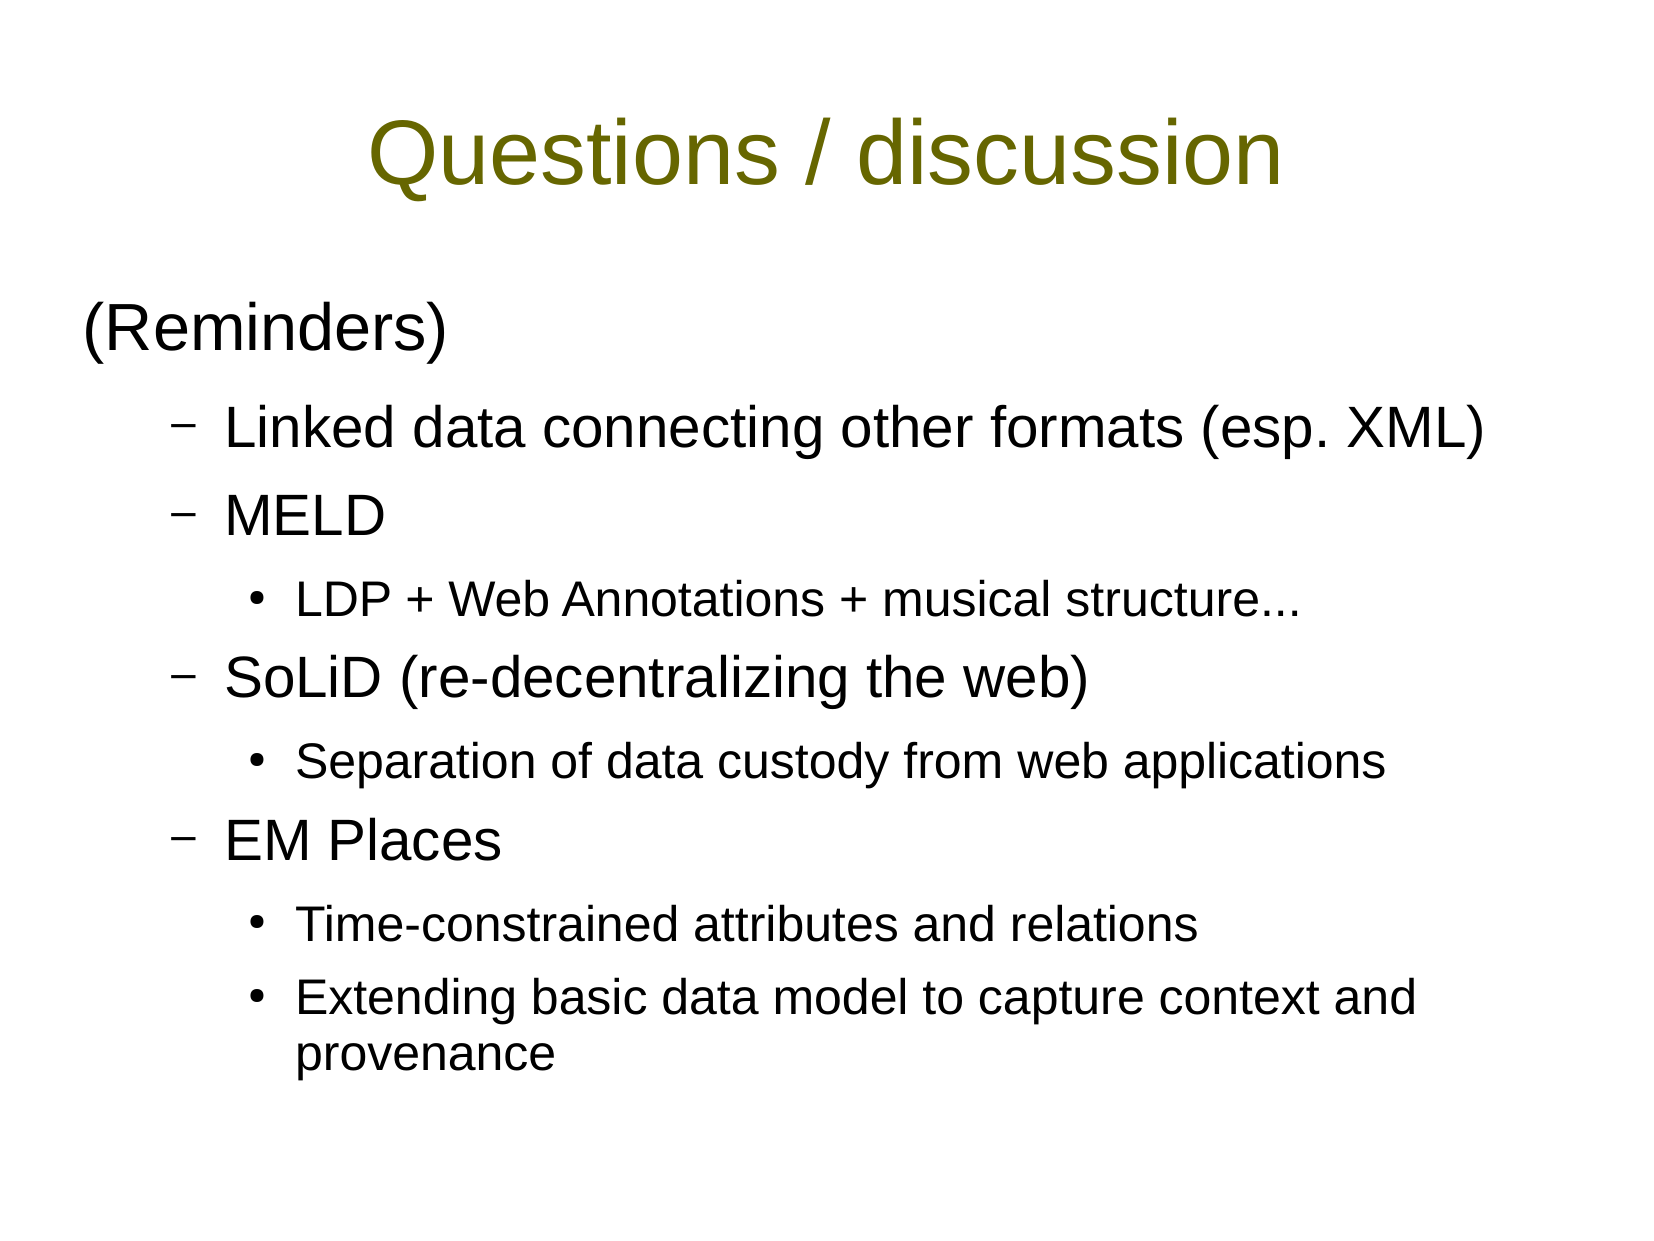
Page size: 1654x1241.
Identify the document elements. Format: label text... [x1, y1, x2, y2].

list (Reminders) Linked data connecting other formats (esp. XML) MELD LDP + Web Annotations + musical structure... SoLiD (re-decentralizing the web) Separation of data custody from web applications EM Places Time-constrained attributes and relations Extending basic data model to capture context and provenance [82, 290, 1571, 1109]
title Questions / discussion [82, 49, 1571, 257]
